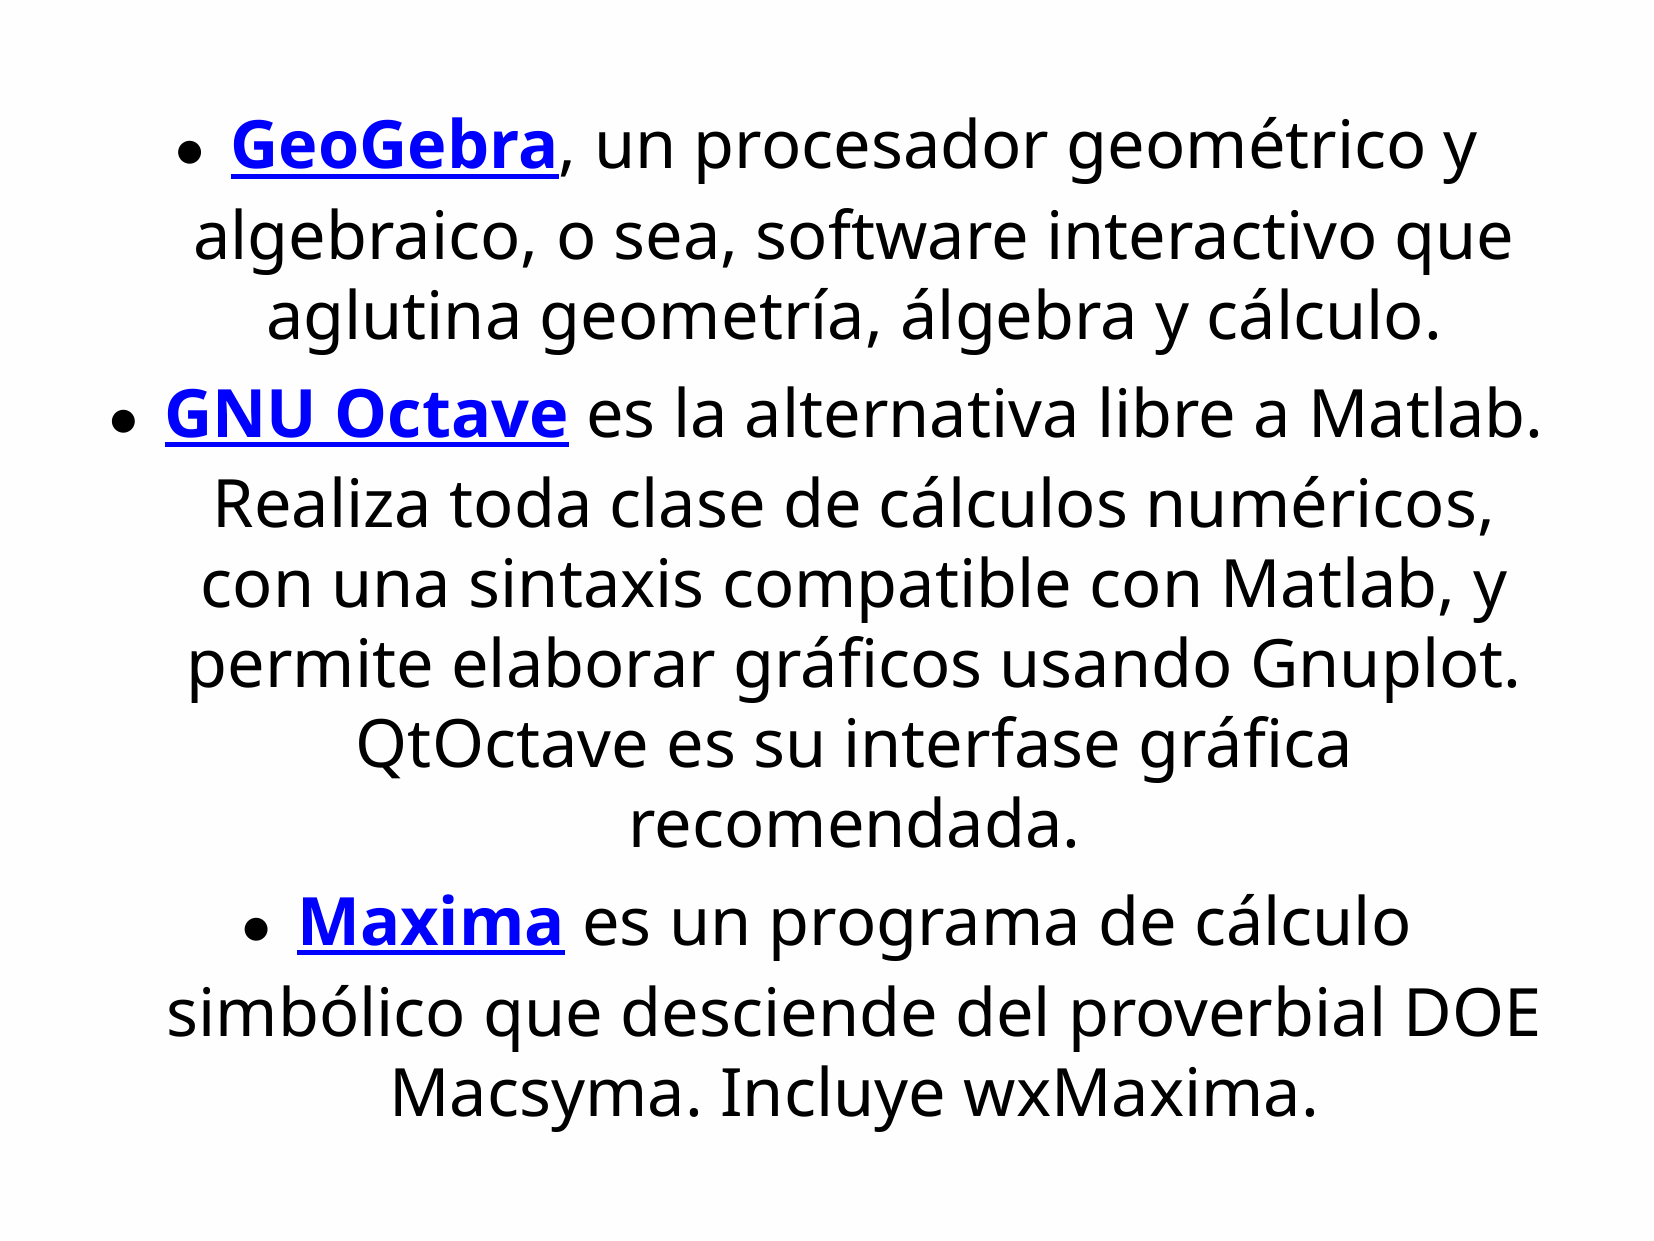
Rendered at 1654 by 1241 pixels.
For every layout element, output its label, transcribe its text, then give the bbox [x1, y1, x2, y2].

list GeoGebra, un procesador geométrico y algebraico, o sea, software interactivo que aglutina geometría, álgebra y cálculo. GNU Octave es la alternativa libre a Matlab. Realiza toda clase de cálculos numéricos, con una sintaxis compatible con Matlab, y permite elaborar gráficos usando Gnuplot. QtOctave es su interfase gráfica recomendada. Maxima es un programa de cálculo simbólico que desciende del proverbial DOE Macsyma. Incluye wxMaxima. [82, 94, 1571, 1182]
